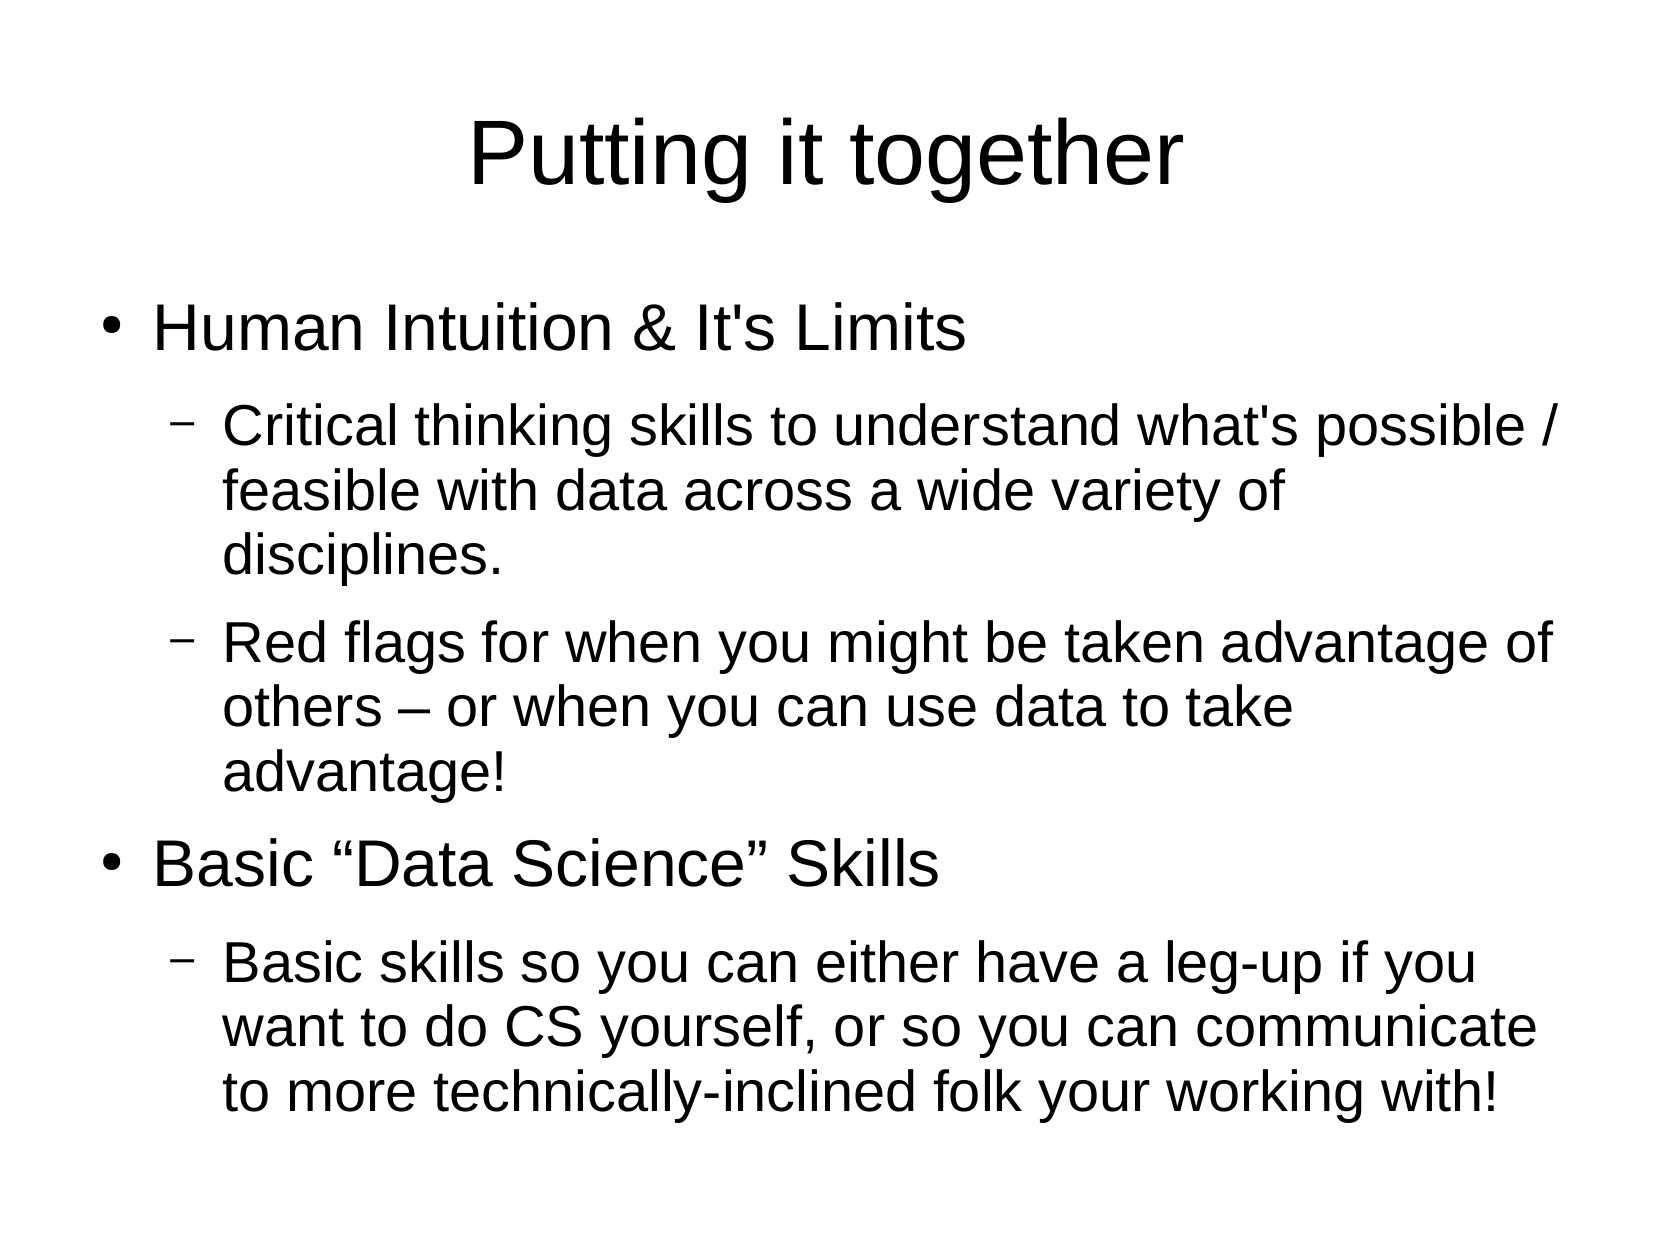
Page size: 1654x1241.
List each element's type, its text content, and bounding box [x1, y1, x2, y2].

list Human Intuition & It's Limits Critical thinking skills to understand what's possible / feasible with data across a wide variety of disciplines. Red flags for when you might be taken advantage of others – or when you can use data to take advantage! Basic “Data Science” Skills Basic skills so you can either have a leg-up if you want to do CS yourself, or so you can communicate to more technically-inclined folk your working with! [82, 290, 1571, 1126]
title Putting it together [82, 49, 1571, 257]
